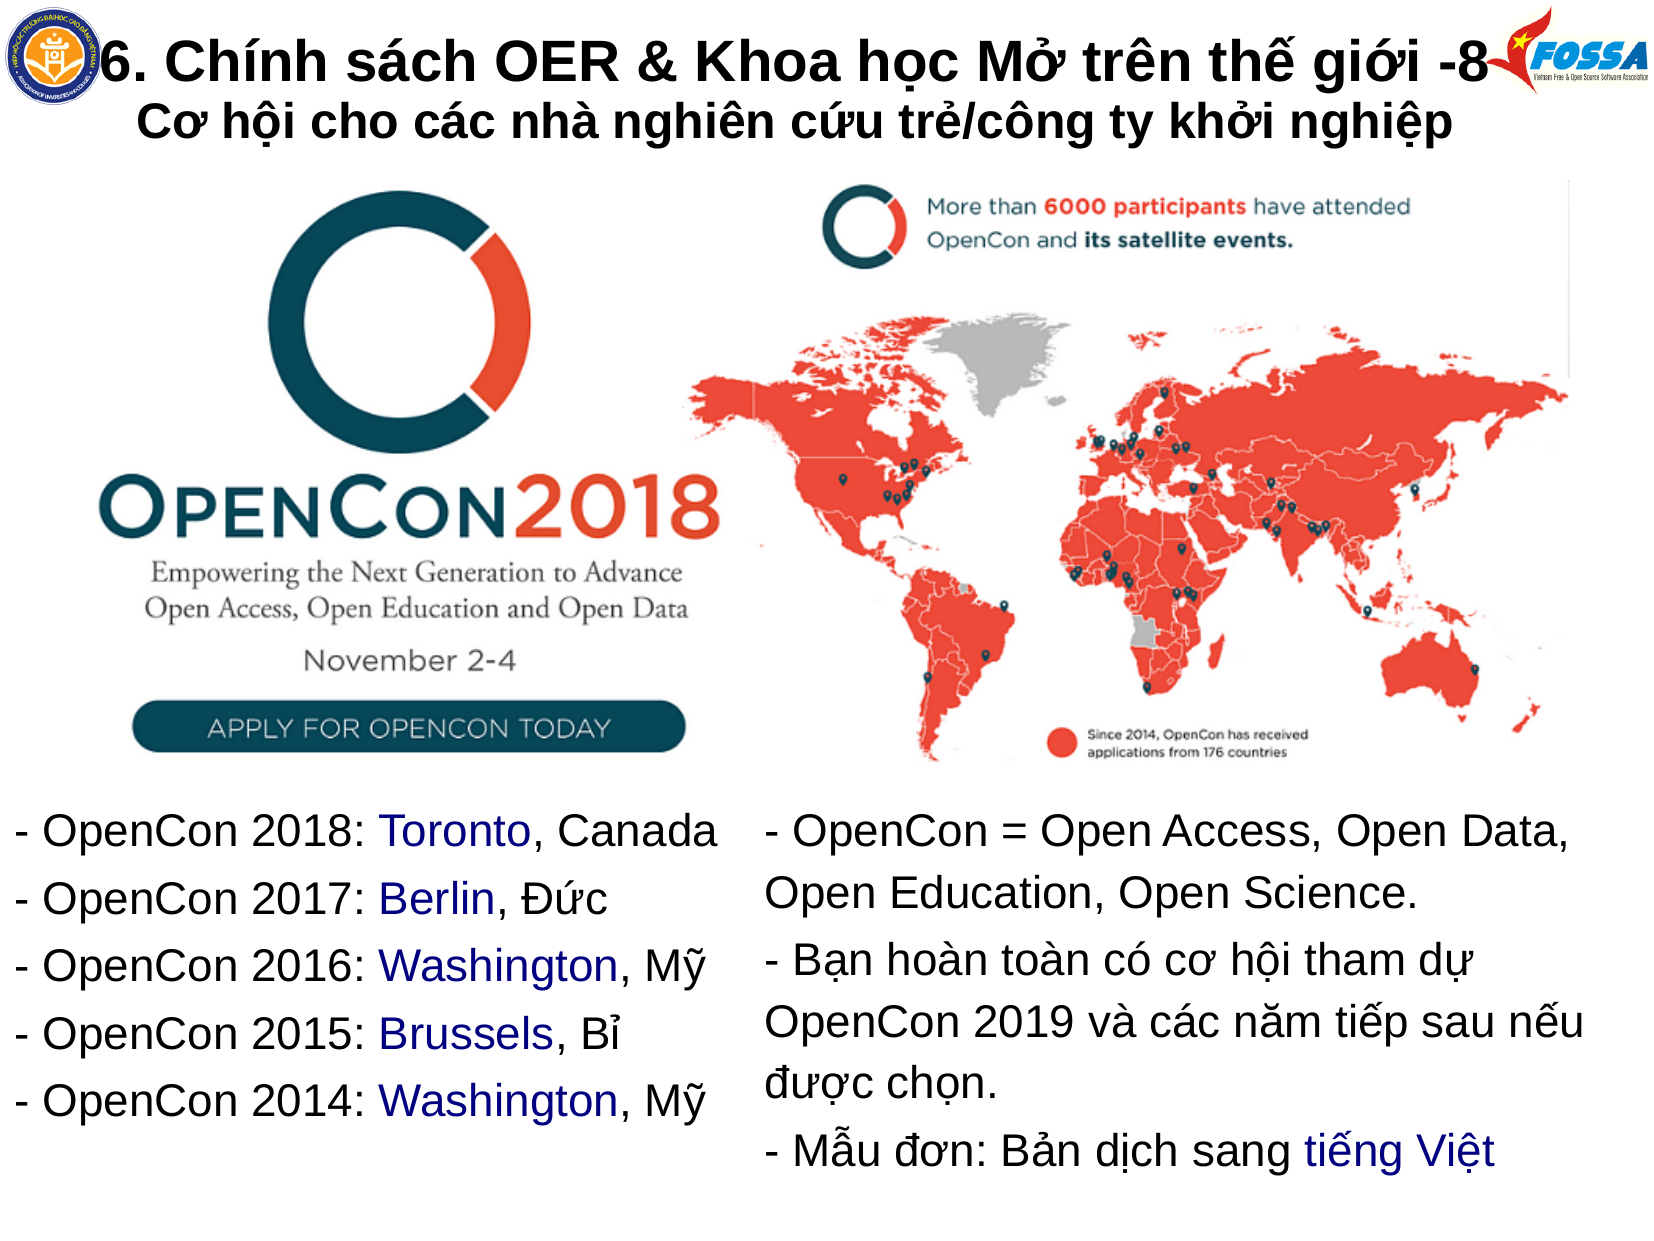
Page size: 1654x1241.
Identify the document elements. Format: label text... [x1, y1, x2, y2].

title 6. Chính sách OER & Khoa học Mở trên thế giới -8 Cơ hội cho các nhà nghiên cứu trẻ/công ty khởi nghiệp [0, 23, 1621, 154]
picture [1, 5, 107, 23]
picture [1485, 5, 1648, 95]
text_box - OpenCon 2018: Toronto, Canada - OpenCon 2017: Berlin, Đức - OpenCon 2016: Washington, Mỹ - OpenCon 2015: Brussels, Bỉ - OpenCon 2014: Washington, Mỹ [0, 787, 750, 1150]
picture [93, 180, 1573, 773]
text_box - OpenCon = Open Access, Open Data, Open Education, Open Science. - Bạn hoàn toàn có cơ hội tham dự OpenCon 2019 và các năm tiếp sau nếu được chọn. - Mẫu đơn: Bản dịch sang tiếng Việt [750, 787, 1652, 1184]
